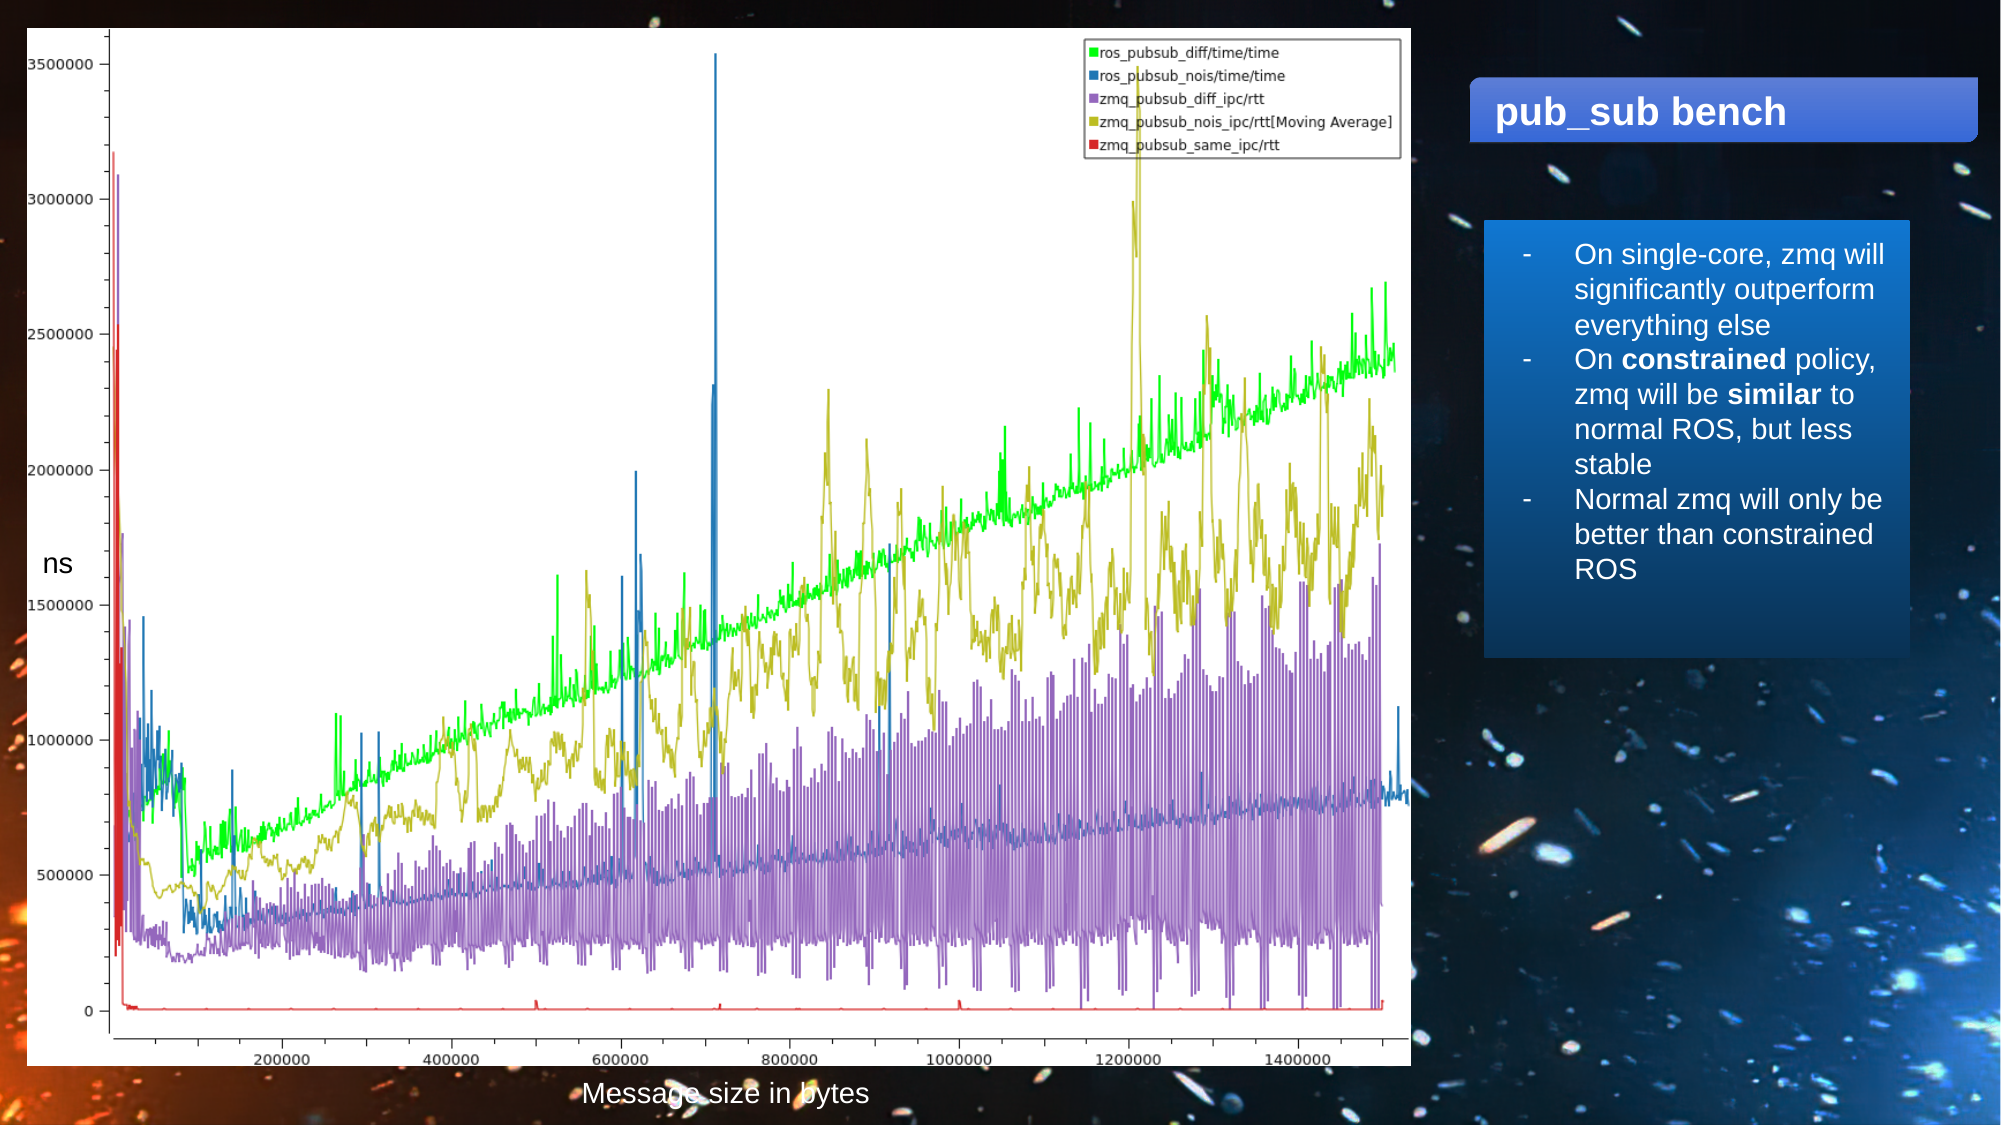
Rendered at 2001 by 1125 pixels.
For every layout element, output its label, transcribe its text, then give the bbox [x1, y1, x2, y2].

text_box On single-core, zmq will significantly outperform everything else On constrained policy, zmq will be similar to normal ROS, but less stable Normal zmq will only be better than constrained ROS [1484, 220, 1910, 658]
text_box ns [27, 529, 91, 595]
text_box pub_sub bench [1479, 77, 1968, 141]
text_box [1469, 77, 1978, 142]
text_box Message size in bytes [566, 1059, 1009, 1125]
picture [0, 0, 2001, 1125]
